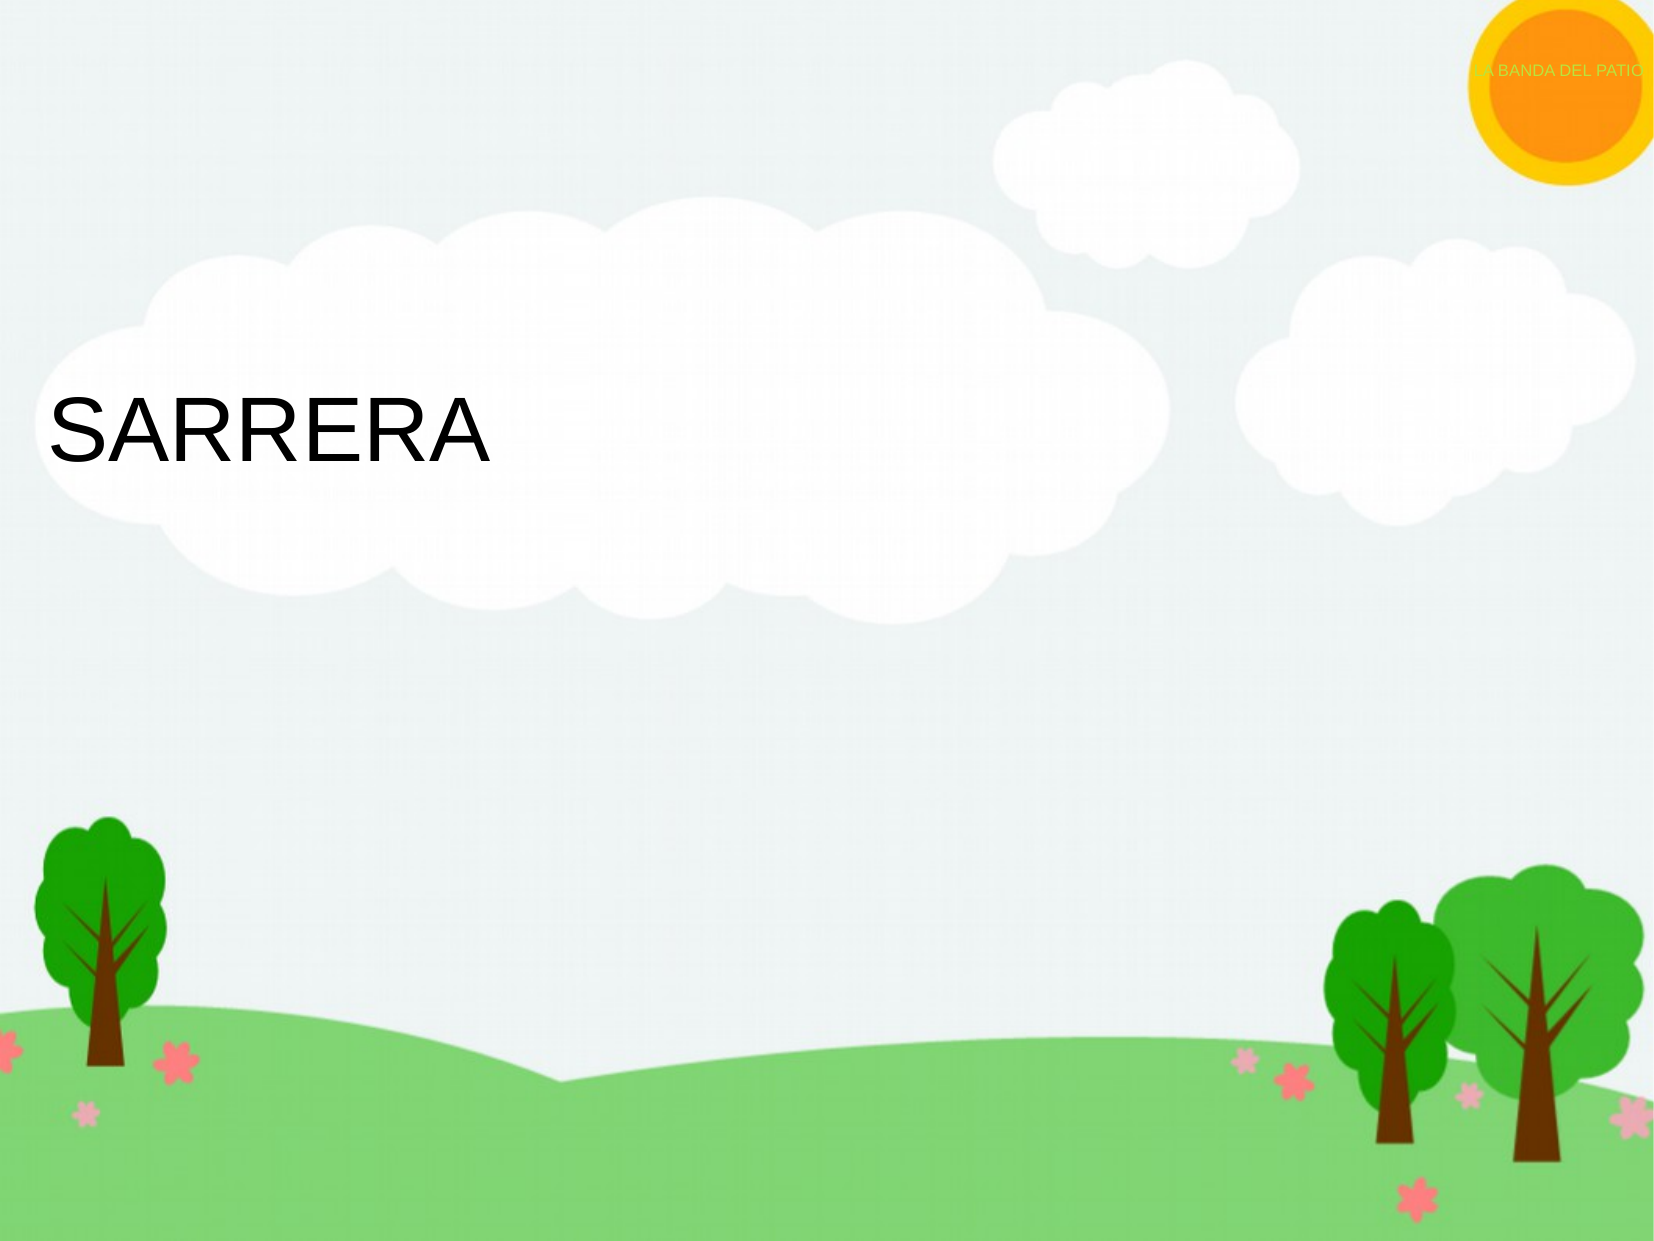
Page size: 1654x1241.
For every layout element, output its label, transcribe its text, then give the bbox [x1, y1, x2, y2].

picture [0, 0, 1654, 1241]
subtitle LA BANDA DEL PATIO [1133, 0, 1654, 142]
title SARRERA [47, 283, 1512, 577]
